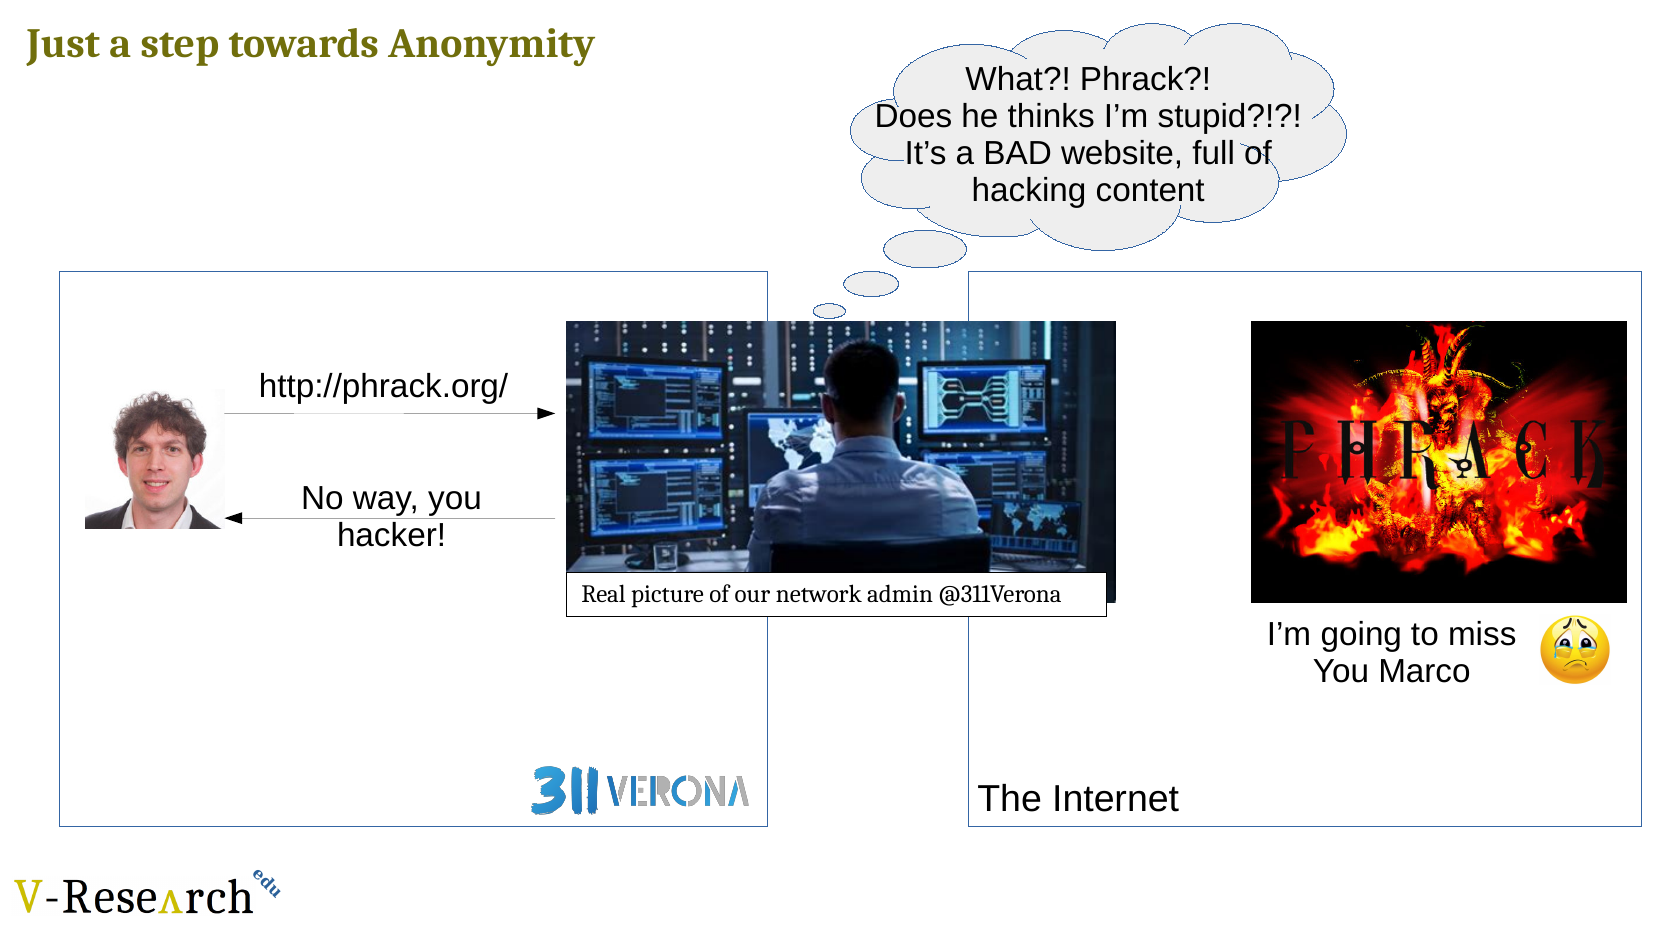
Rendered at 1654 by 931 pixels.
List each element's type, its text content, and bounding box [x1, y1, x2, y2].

text_box Just a step towards Anonymity [11, 12, 638, 77]
text_box What?! Phrack?! Does he thinks I’m stupid?!?! It’s a BAD website, full of hacking content [859, 52, 1318, 253]
text_box [813, 303, 846, 319]
picture [11, 876, 255, 916]
picture [1251, 321, 1627, 603]
text_box [850, 112, 859, 148]
picture [531, 766, 749, 815]
text_box Real picture of our network admin @311Verona [566, 572, 1107, 617]
picture [1539, 614, 1611, 686]
picture [85, 389, 225, 529]
text_box The Internet [962, 769, 1195, 827]
text_box edu [222, 847, 333, 931]
text_box [930, 23, 1290, 52]
text_box http://phrack.org/ [244, 360, 556, 418]
text_box No way, you hacker! [283, 472, 500, 562]
text_box [884, 253, 966, 268]
picture [566, 321, 1116, 603]
text_box I’m going to miss You Marco [1251, 607, 1532, 697]
text_box [843, 271, 899, 297]
text_box [1318, 63, 1347, 171]
